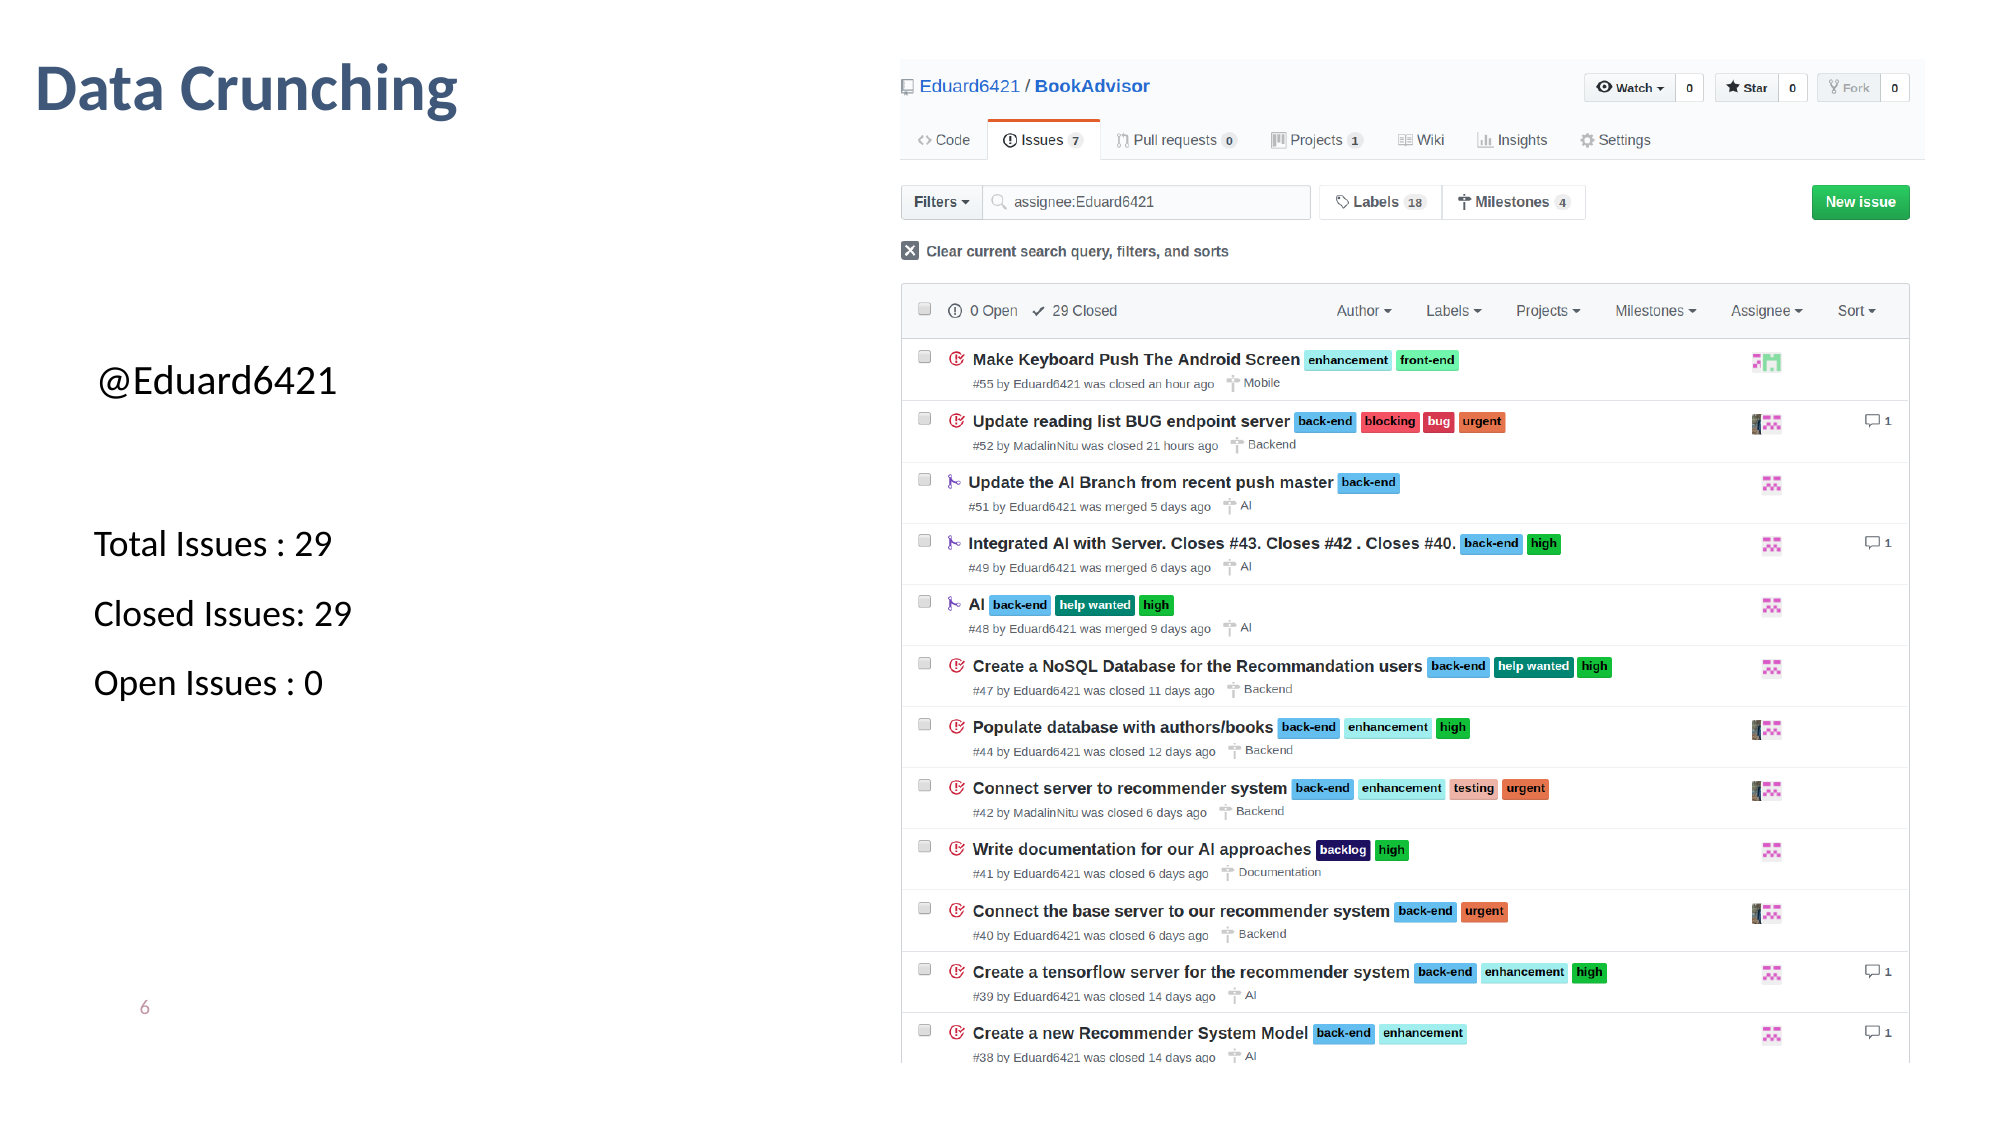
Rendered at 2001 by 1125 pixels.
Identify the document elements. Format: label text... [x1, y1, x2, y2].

list Total Issues : 29 Closed Issues: 29 Open Issues : 0 [88, 523, 841, 811]
title Data Crunching [30, 41, 721, 136]
picture [900, 60, 1925, 1063]
text_box [105, 993, 170, 1033]
list @Eduard6421 [90, 358, 842, 646]
